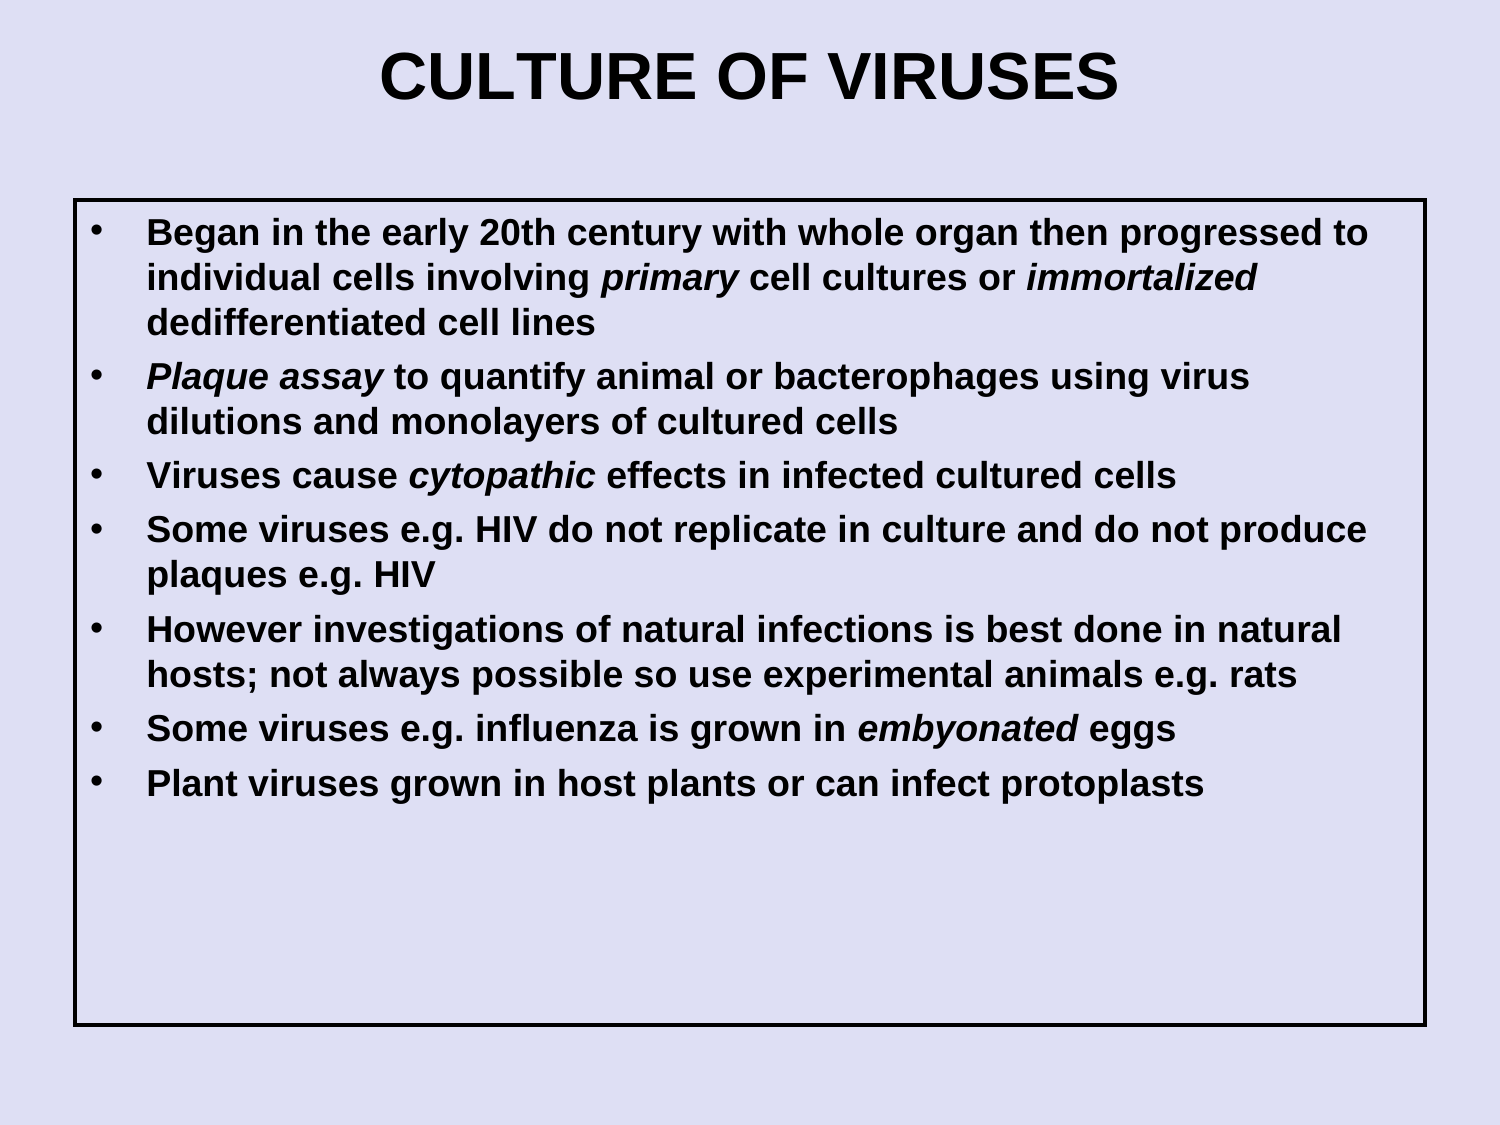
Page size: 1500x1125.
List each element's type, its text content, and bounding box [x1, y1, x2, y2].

title CULTURE OF VIRUSES [75, 45, 1426, 100]
list Began in the early 20th century with whole organ then progressed to individual cells involving primary cell cultures or immortalized dedifferentiated cell lines Plaque assay to quantify animal or bacterophages using virus dilutions and monolayers of cultured cells Viruses cause cytopathic effects in infected cultured cells Some viruses e.g. HIV do not replicate in culture and do not produce plaques e.g. HIV However investigations of natural infections is best done in natural hosts; not always possible so use experimental animals e.g. rats Some viruses e.g. influenza is grown in embyonated eggs Plant viruses grown in host plants or can infect protoplasts [75, 200, 1426, 1026]
